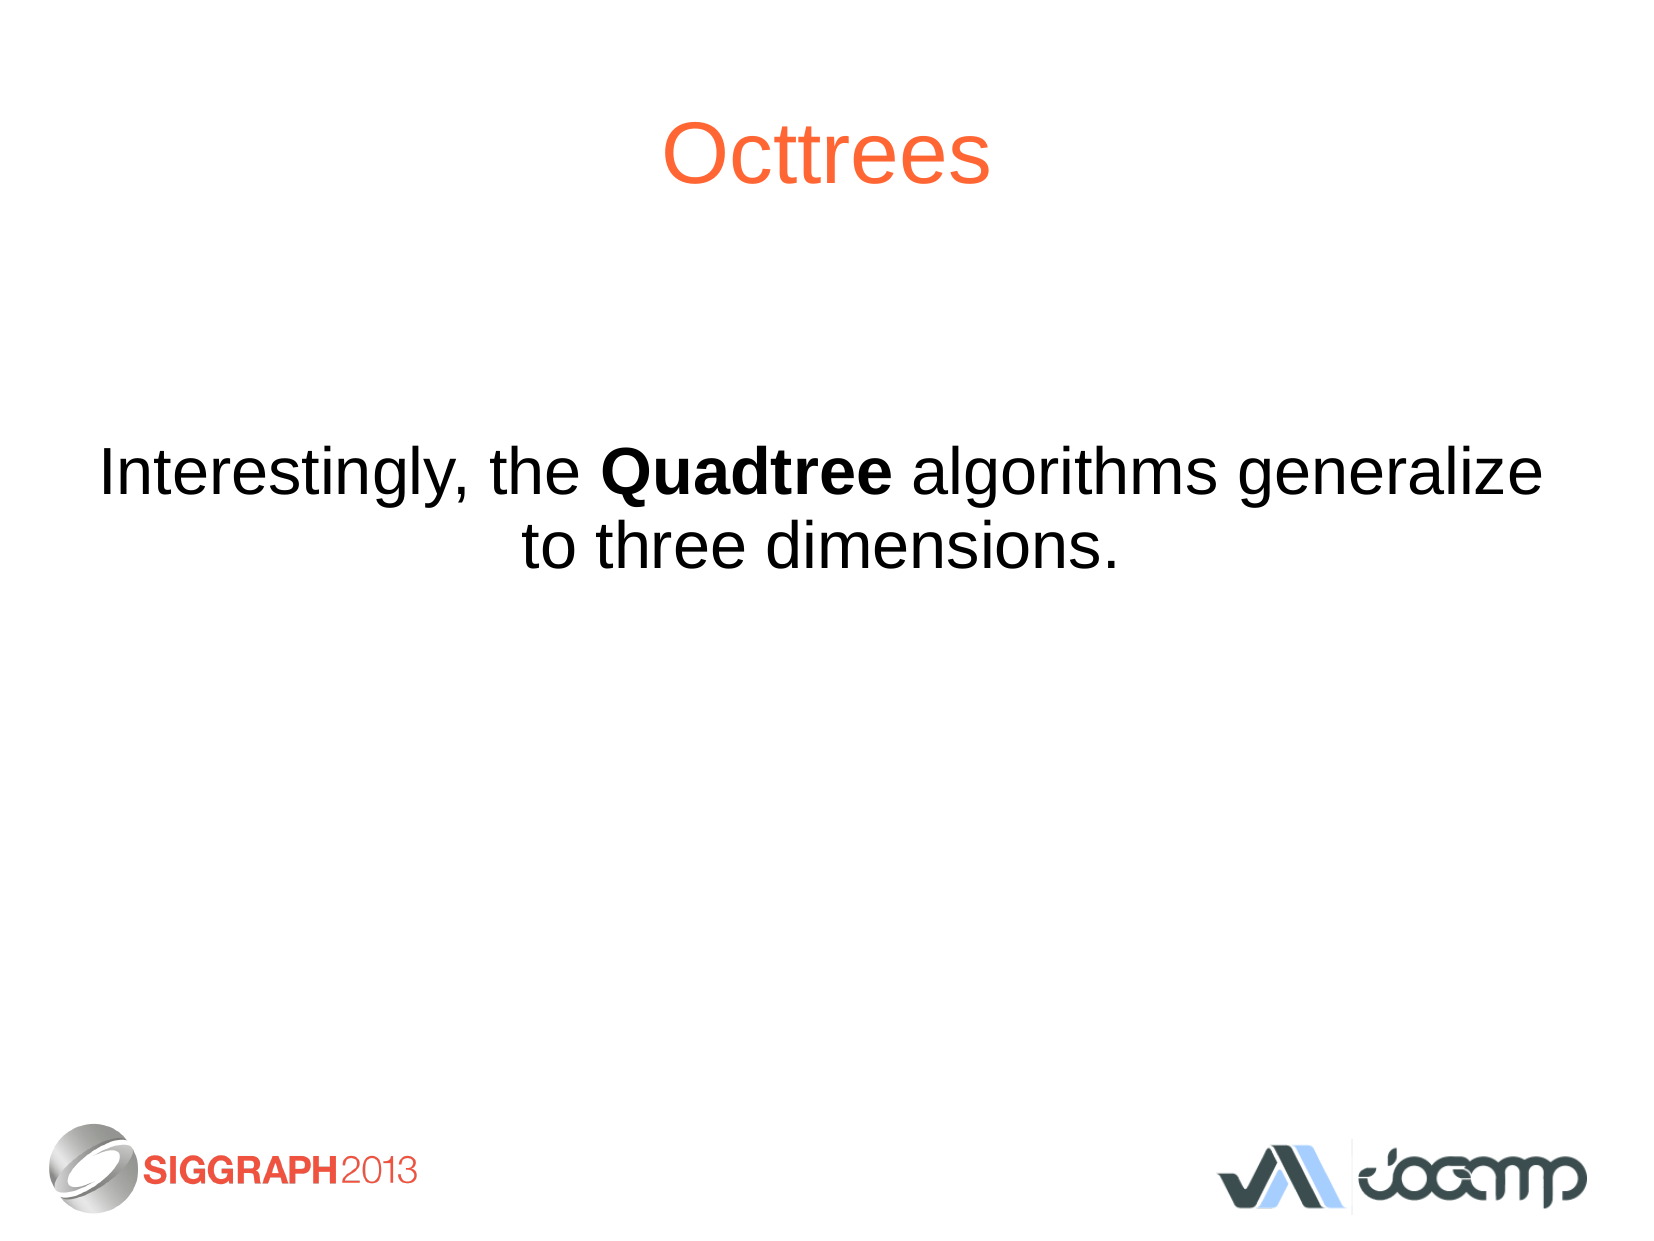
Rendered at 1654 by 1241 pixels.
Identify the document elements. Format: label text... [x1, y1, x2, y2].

picture [45, 1122, 421, 1215]
picture [1215, 1139, 1587, 1215]
subtitle Interestingly, the Quadtree algorithms generalize to three dimensions. [68, 49, 1576, 1010]
